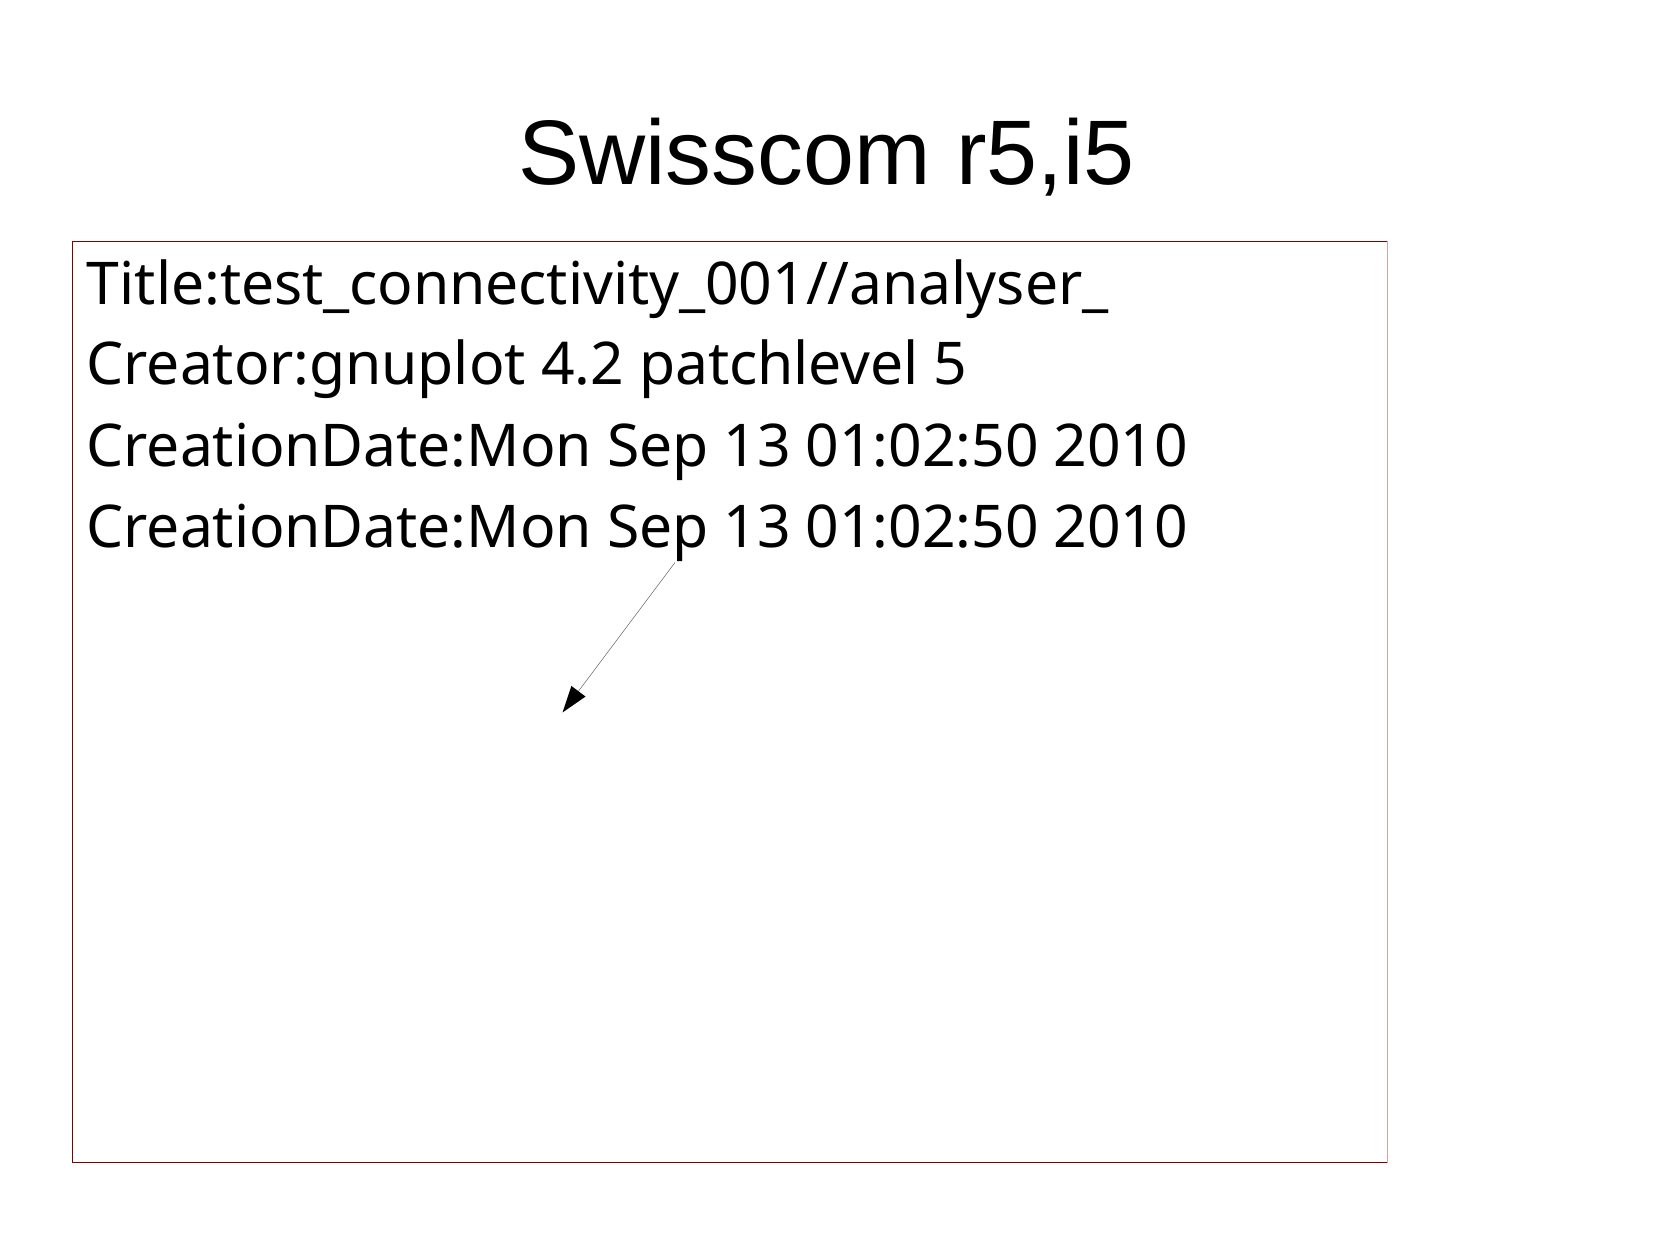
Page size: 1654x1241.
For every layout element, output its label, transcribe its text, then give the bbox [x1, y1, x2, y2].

title Swisscom r5,i5 [82, 56, 1571, 250]
picture [67, 237, 1388, 1163]
